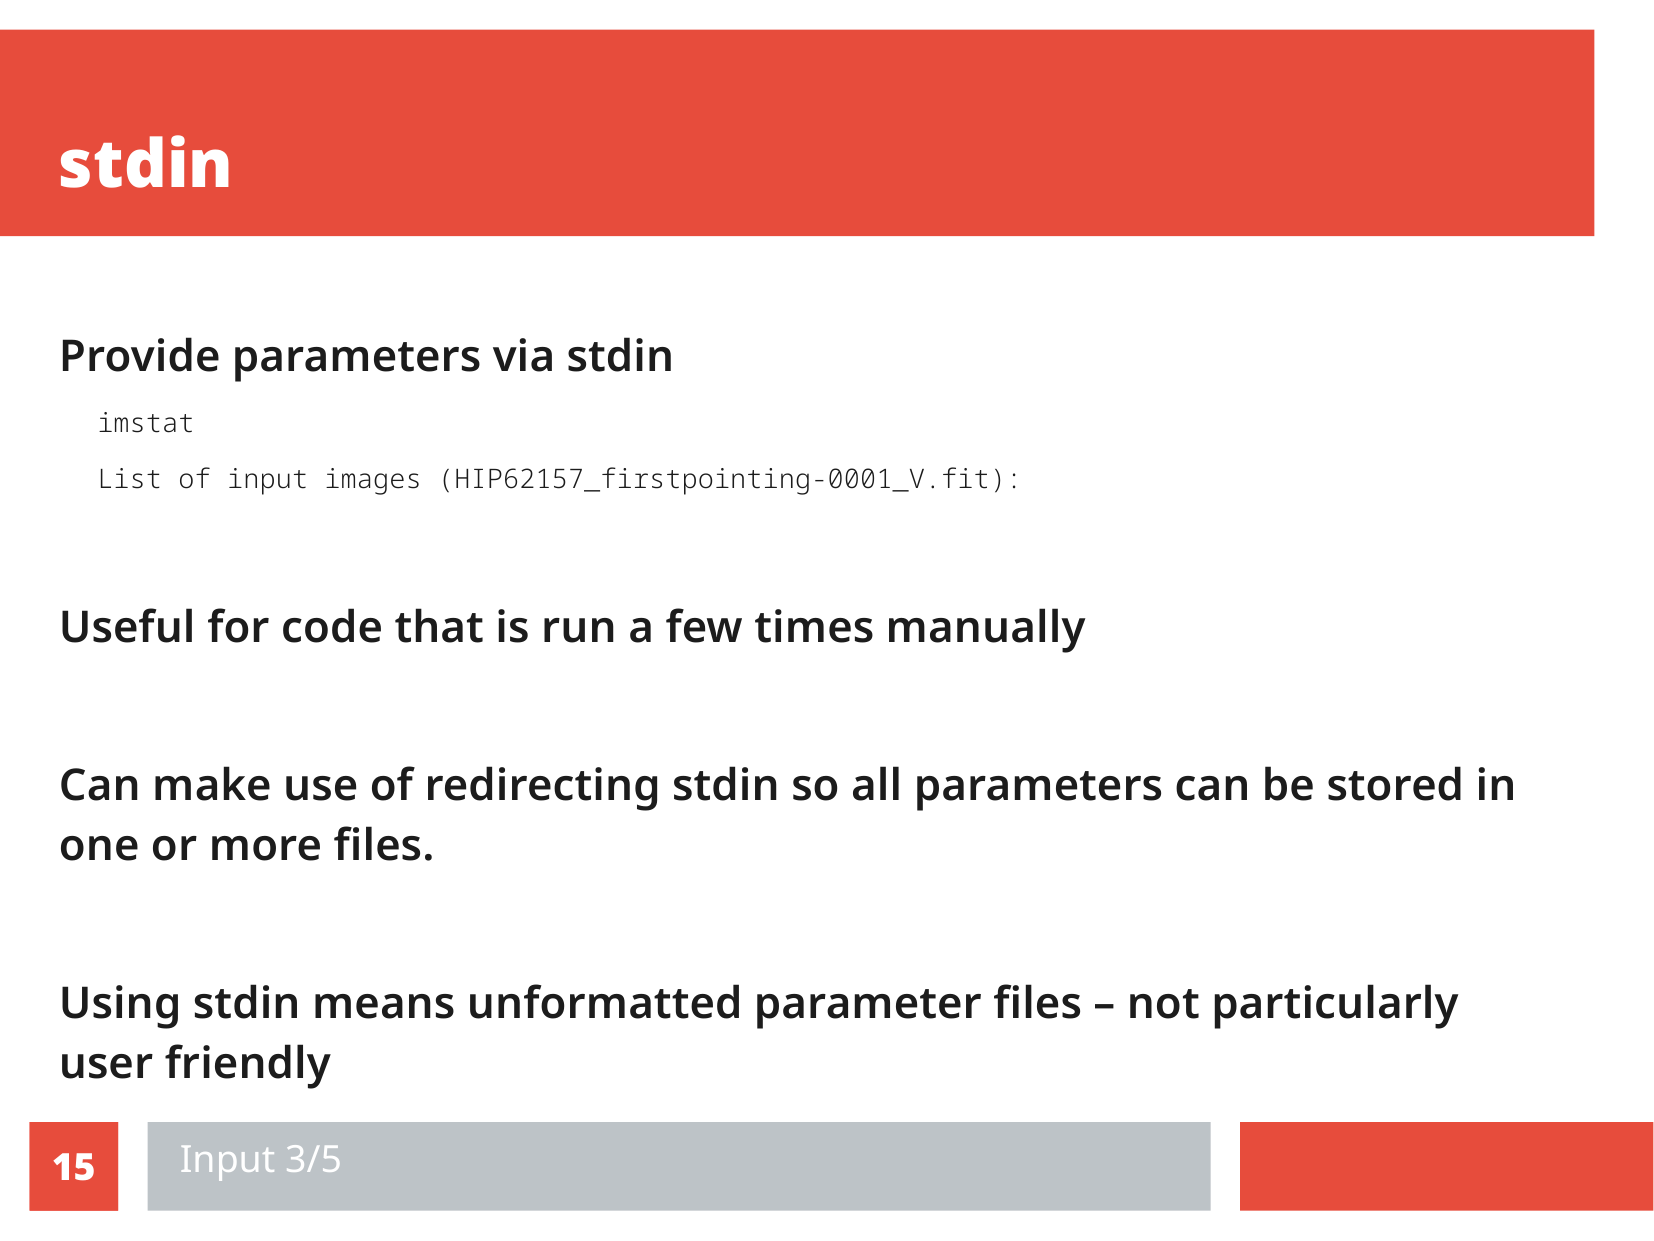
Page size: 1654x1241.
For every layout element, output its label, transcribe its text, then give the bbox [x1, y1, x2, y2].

text_box Input 3/5 [165, 1125, 736, 1184]
list Provide parameters via stdin imstat List of input images (HIP62157_firstpointing-0001_V.fit): Useful for code that is run a few times manually Can make use of redirecting stdin so all parameters can be stored in one or more files. Using stdin means unformatted parameter files – not particularly user friendly [59, 324, 1565, 1093]
title stdin [59, 59, 1595, 207]
